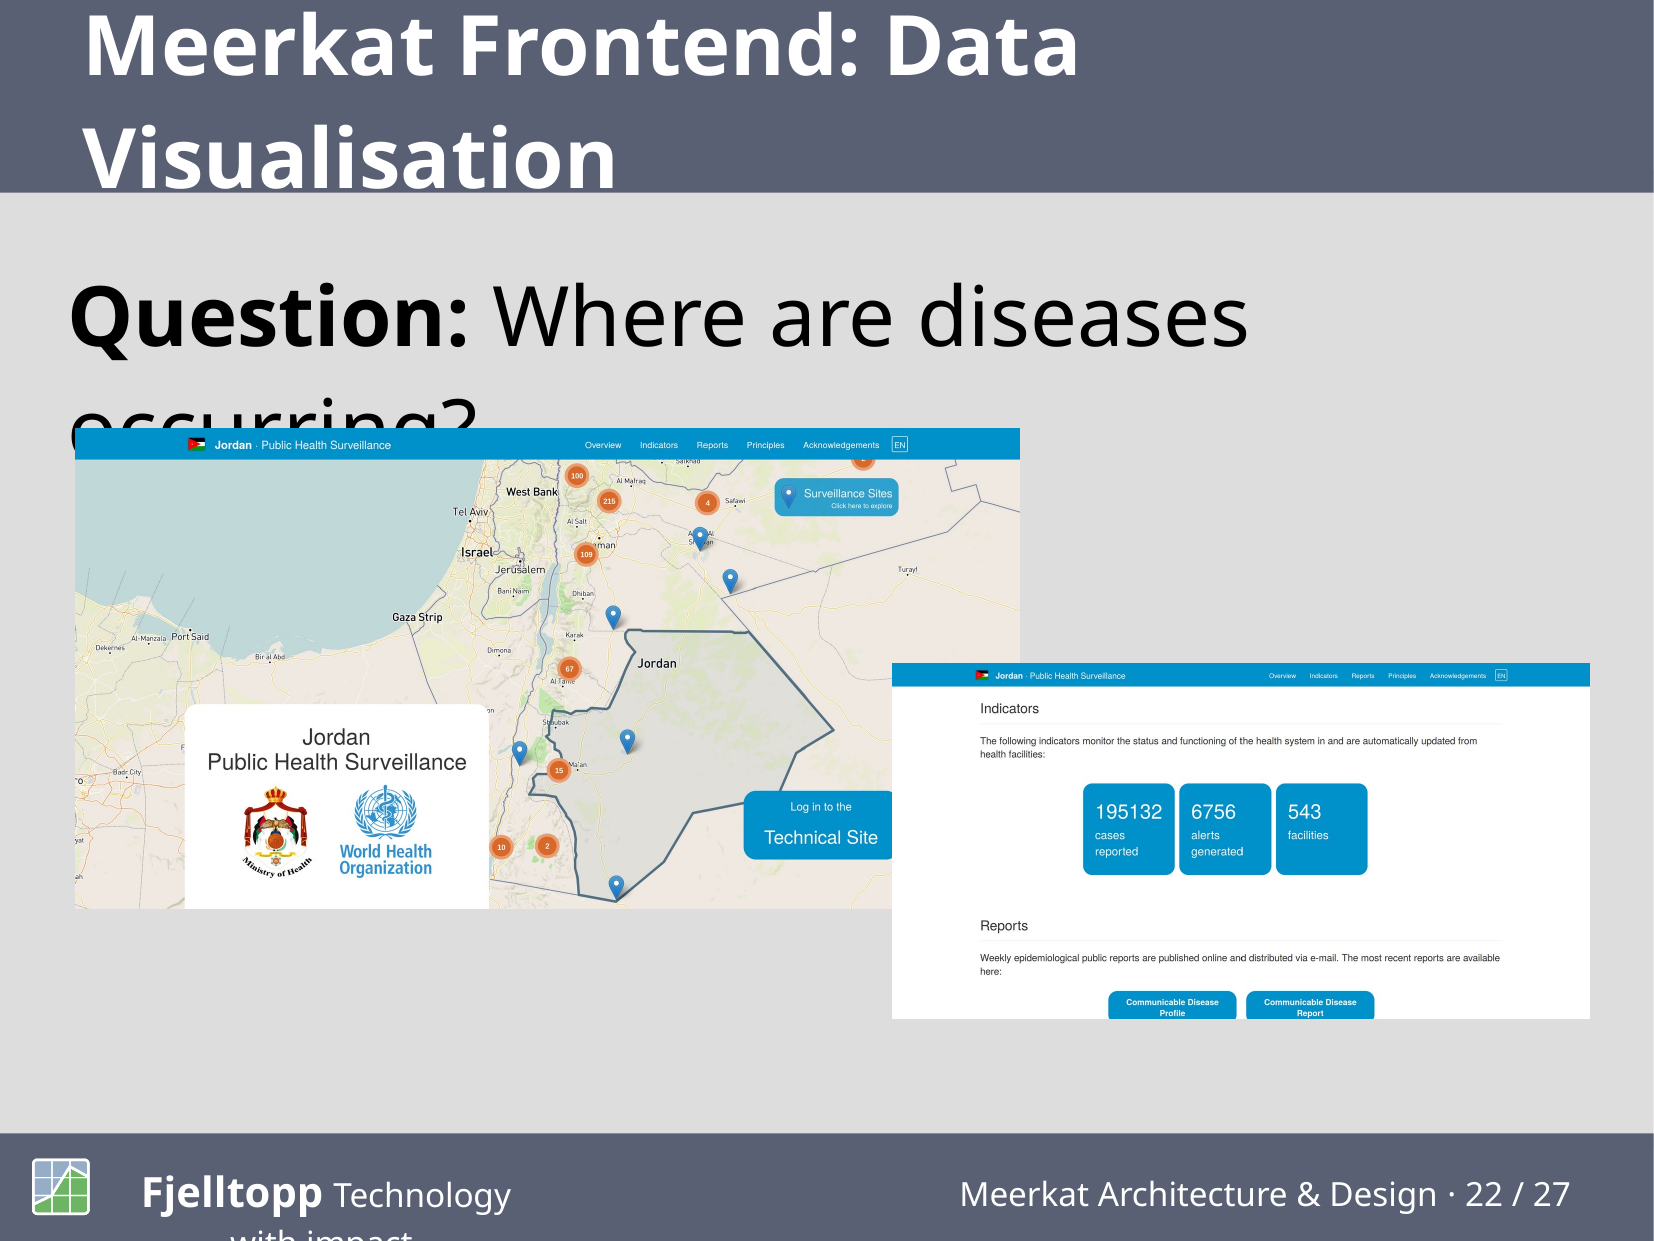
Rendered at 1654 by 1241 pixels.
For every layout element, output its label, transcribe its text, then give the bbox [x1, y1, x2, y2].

picture [827, 444, 842, 448]
picture [895, 442, 905, 447]
picture [235, 441, 251, 449]
picture [280, 442, 287, 448]
picture [843, 444, 859, 449]
picture [1298, 1010, 1322, 1017]
text_box Question: Where are diseases occurring? [52, 250, 1608, 996]
picture [1330, 1000, 1356, 1005]
picture [976, 671, 988, 679]
picture [997, 674, 1022, 678]
picture [591, 444, 602, 448]
picture [75, 460, 1590, 1019]
picture [1270, 1000, 1322, 1005]
picture [188, 438, 205, 450]
picture [352, 441, 374, 449]
picture [1315, 674, 1329, 678]
picture [1095, 673, 1113, 678]
picture [698, 442, 711, 448]
title Meerkat Frontend: Data Visualisation [82, 47, 1264, 152]
picture [1353, 674, 1374, 678]
picture [773, 443, 784, 448]
picture [1056, 674, 1078, 678]
picture [271, 443, 278, 449]
picture [1161, 1010, 1185, 1016]
picture [1192, 1001, 1218, 1005]
picture [1131, 1001, 1153, 1005]
picture [606, 444, 620, 448]
picture [1161, 1000, 1184, 1005]
picture [216, 441, 223, 449]
picture [301, 441, 324, 449]
picture [717, 444, 727, 448]
